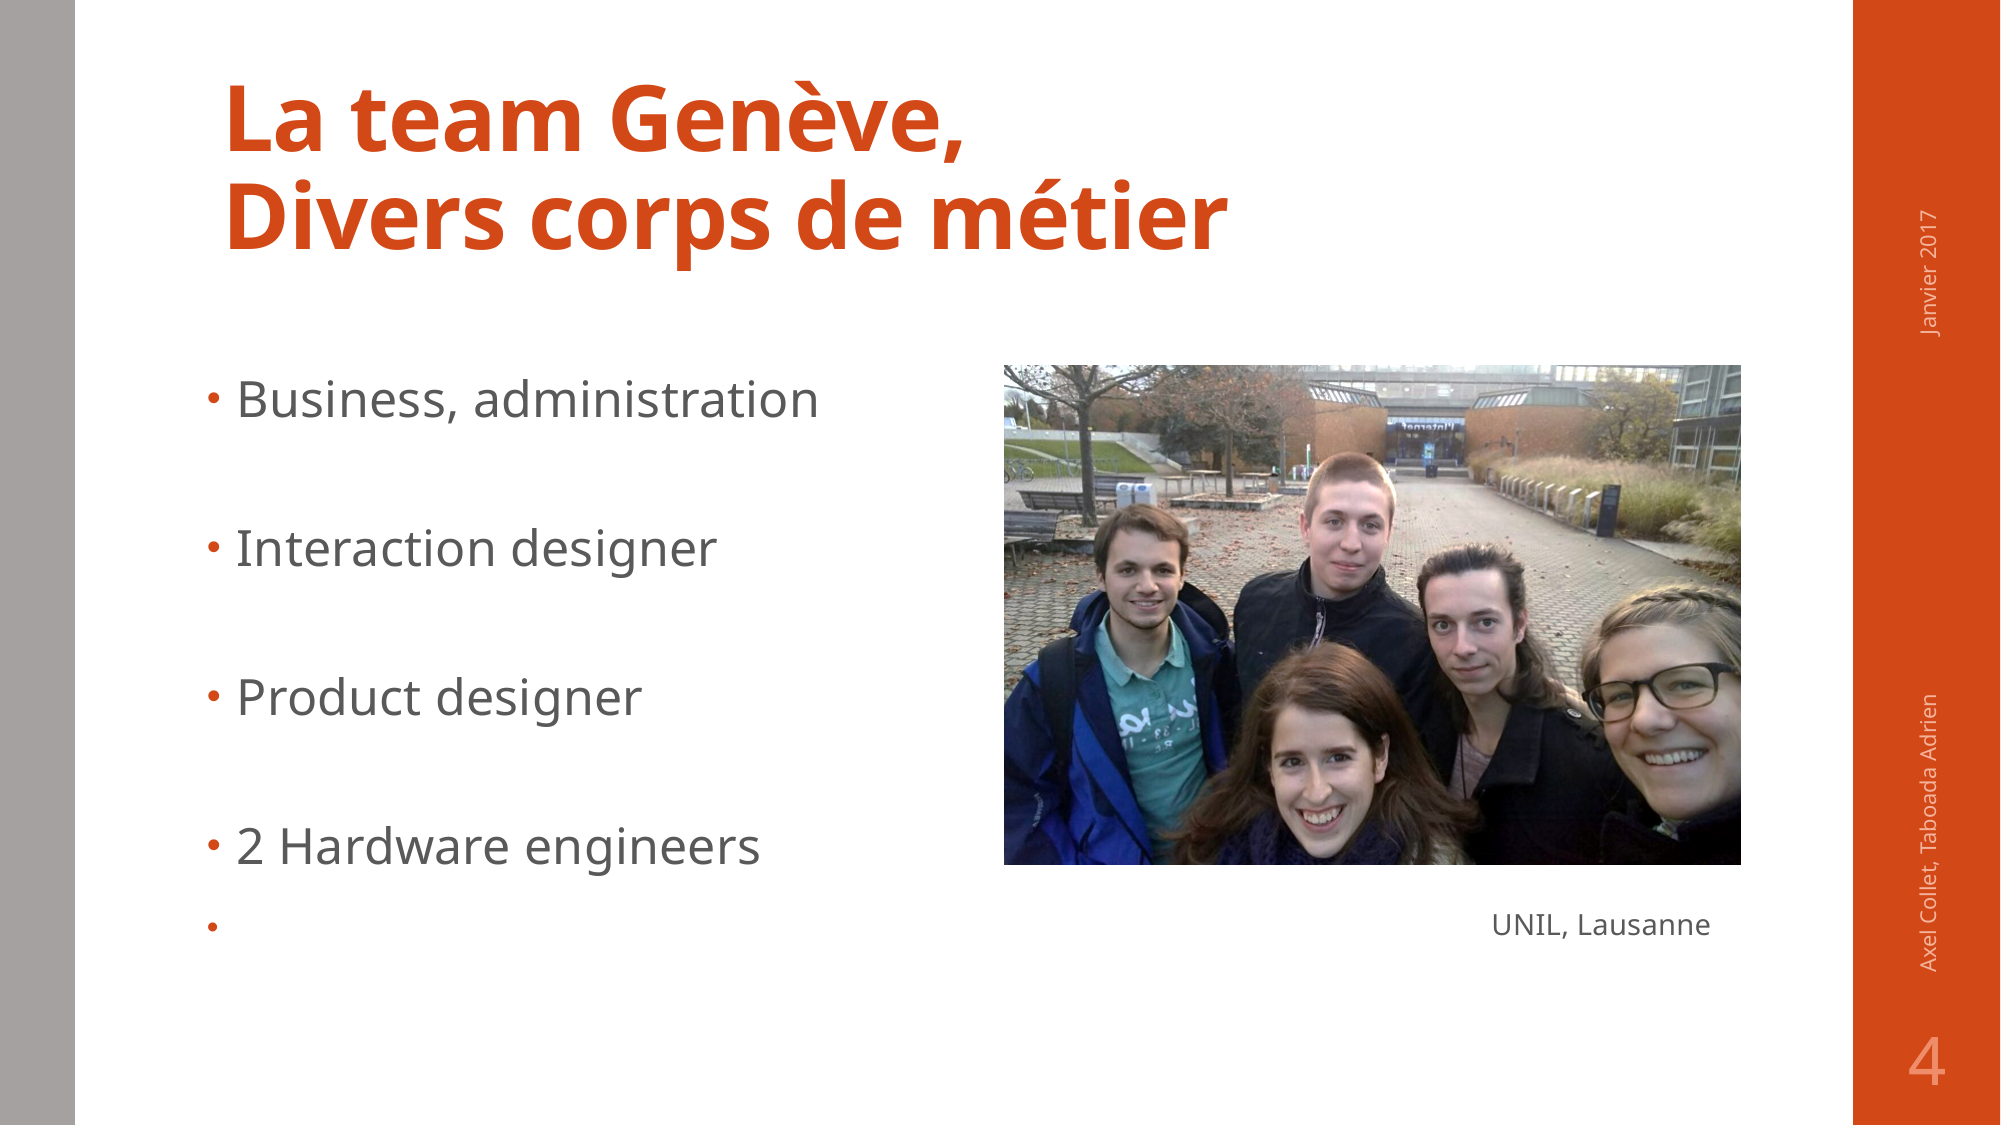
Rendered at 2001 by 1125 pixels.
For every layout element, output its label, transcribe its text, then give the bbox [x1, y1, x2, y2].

text_box Axel Collet, Taboada Adrien [1897, 400, 1958, 988]
list Business, administration Interaction designer Product designer 2 Hardware engineers [191, 299, 927, 1014]
text_box UNIL, Lausanne [1476, 864, 1741, 939]
title La team Genève, Divers corps de métier [206, 48, 1797, 278]
text_box Janvier 2017 [1897, 37, 1958, 351]
text_box [1852, 1012, 2000, 1110]
picture [1004, 366, 1741, 865]
